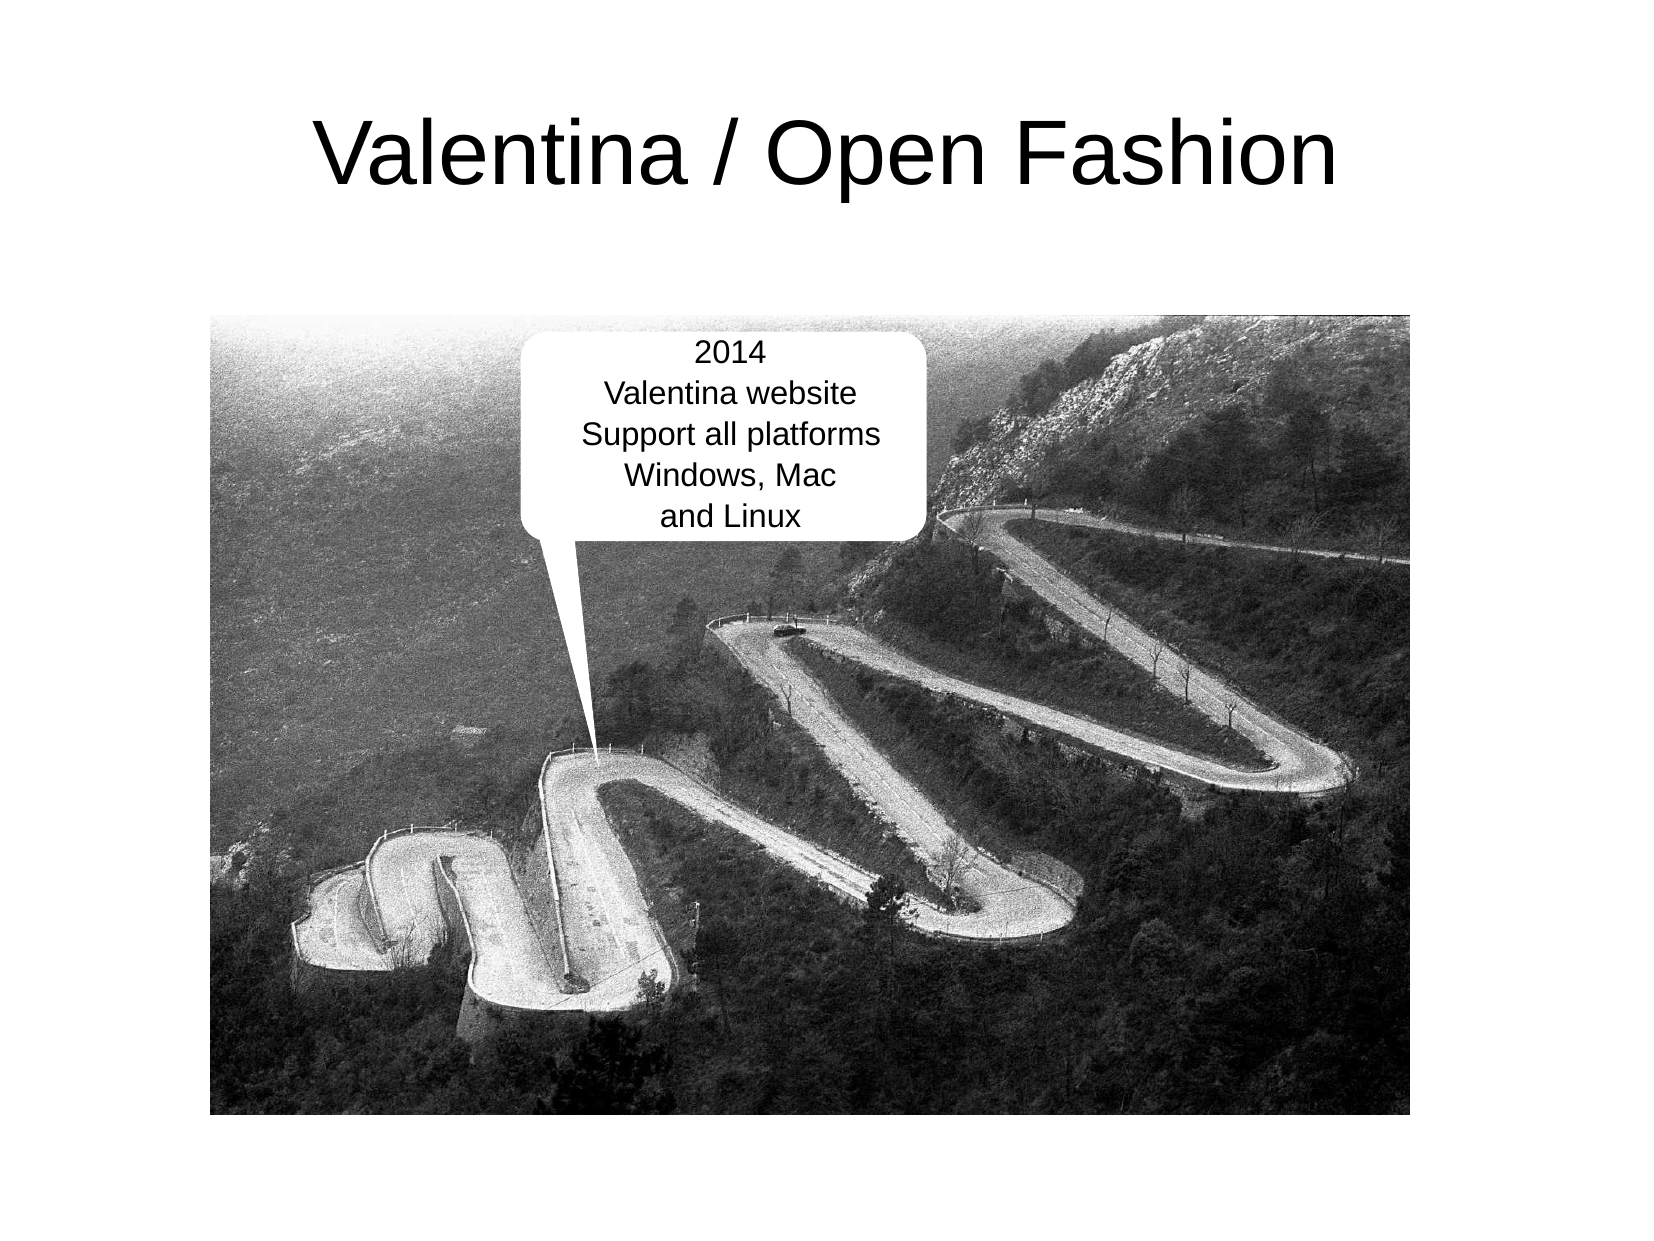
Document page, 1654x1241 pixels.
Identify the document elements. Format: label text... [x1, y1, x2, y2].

picture [210, 315, 1411, 1115]
title Valentina / Open Fashion [82, 49, 1571, 257]
